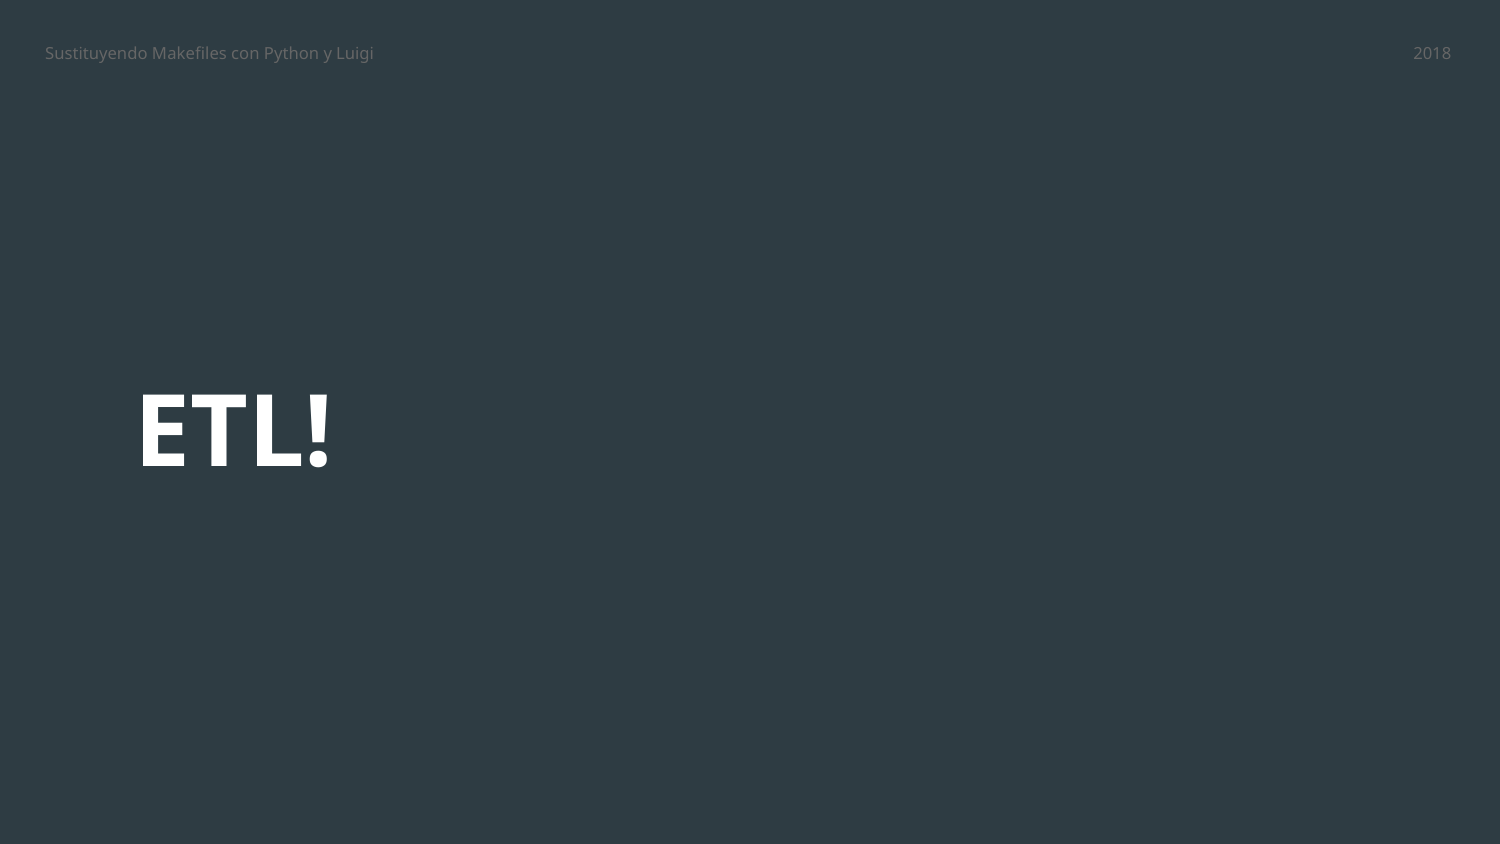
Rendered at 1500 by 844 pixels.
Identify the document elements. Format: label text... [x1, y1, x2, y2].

title ETL! [119, 128, 1381, 726]
